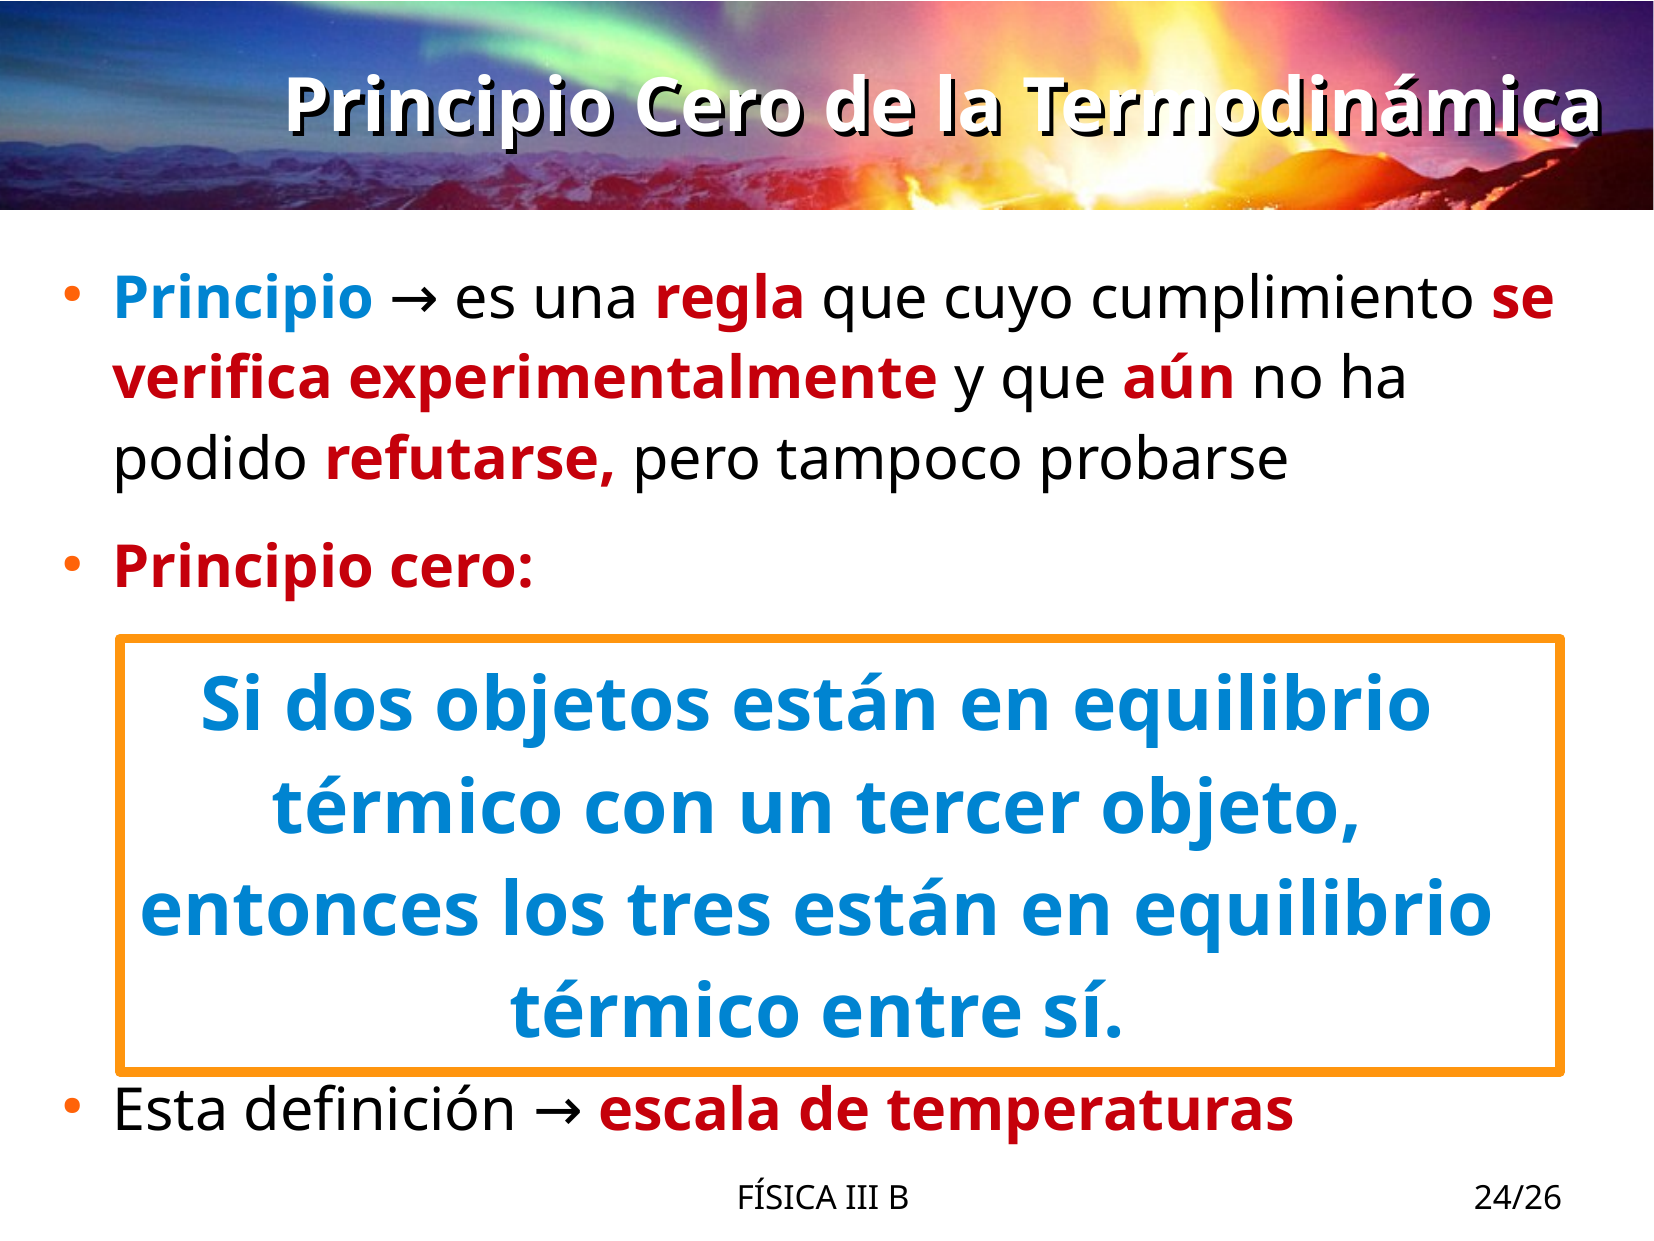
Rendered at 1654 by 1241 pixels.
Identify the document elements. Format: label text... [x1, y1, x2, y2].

title Principio Cero de la Termodinámica [45, 15, 1606, 191]
picture [0, 1, 1654, 210]
list Principio → es una regla que cuyo cumplimiento se verifica experimentalmente y que aún no ha podido refutarse, pero tampoco probarse Principio cero: Esta definición → escala de temperaturas [45, 255, 1606, 1156]
text_box Si dos objetos están en equilibrio térmico con un tercer objeto, entonces los tres están en equilibrio térmico entre sí. [120, 638, 1561, 1012]
